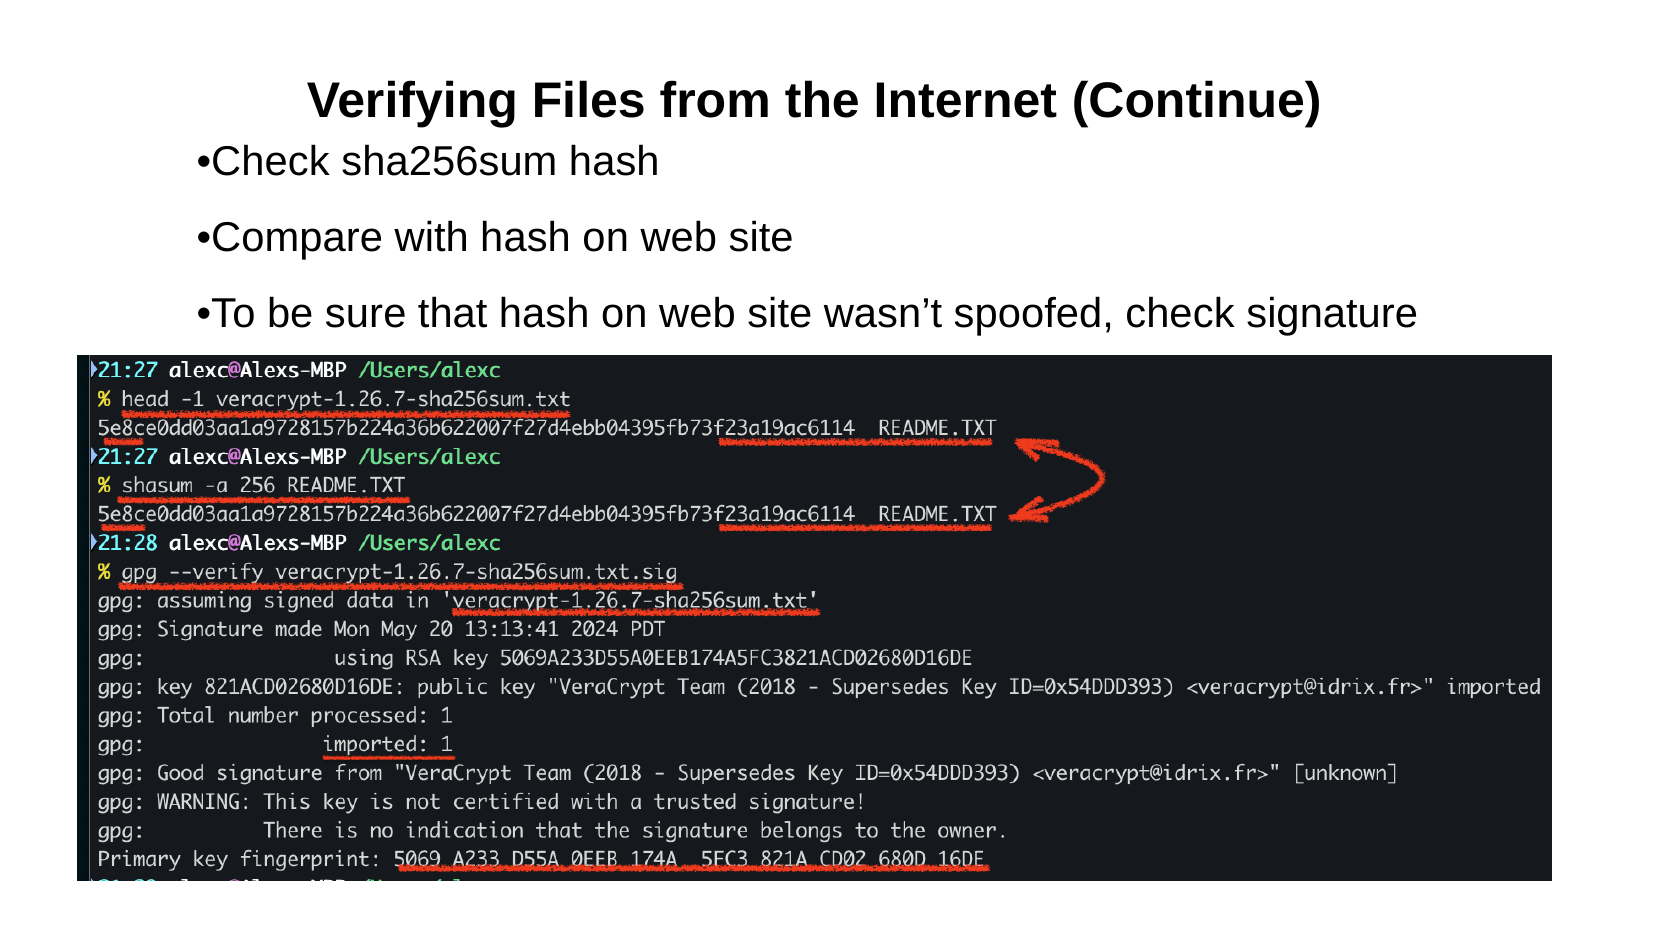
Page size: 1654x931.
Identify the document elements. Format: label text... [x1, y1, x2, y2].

list Check sha256sum hash Compare with hash on web site To be sure that hash on web site wasn’t spoofed, check signature You can --import Key and trust this Key to avoid WARNING [92, 137, 1505, 355]
picture [77, 355, 1552, 881]
title Verifying Files from the Internet (Continue) [108, 42, 1521, 158]
